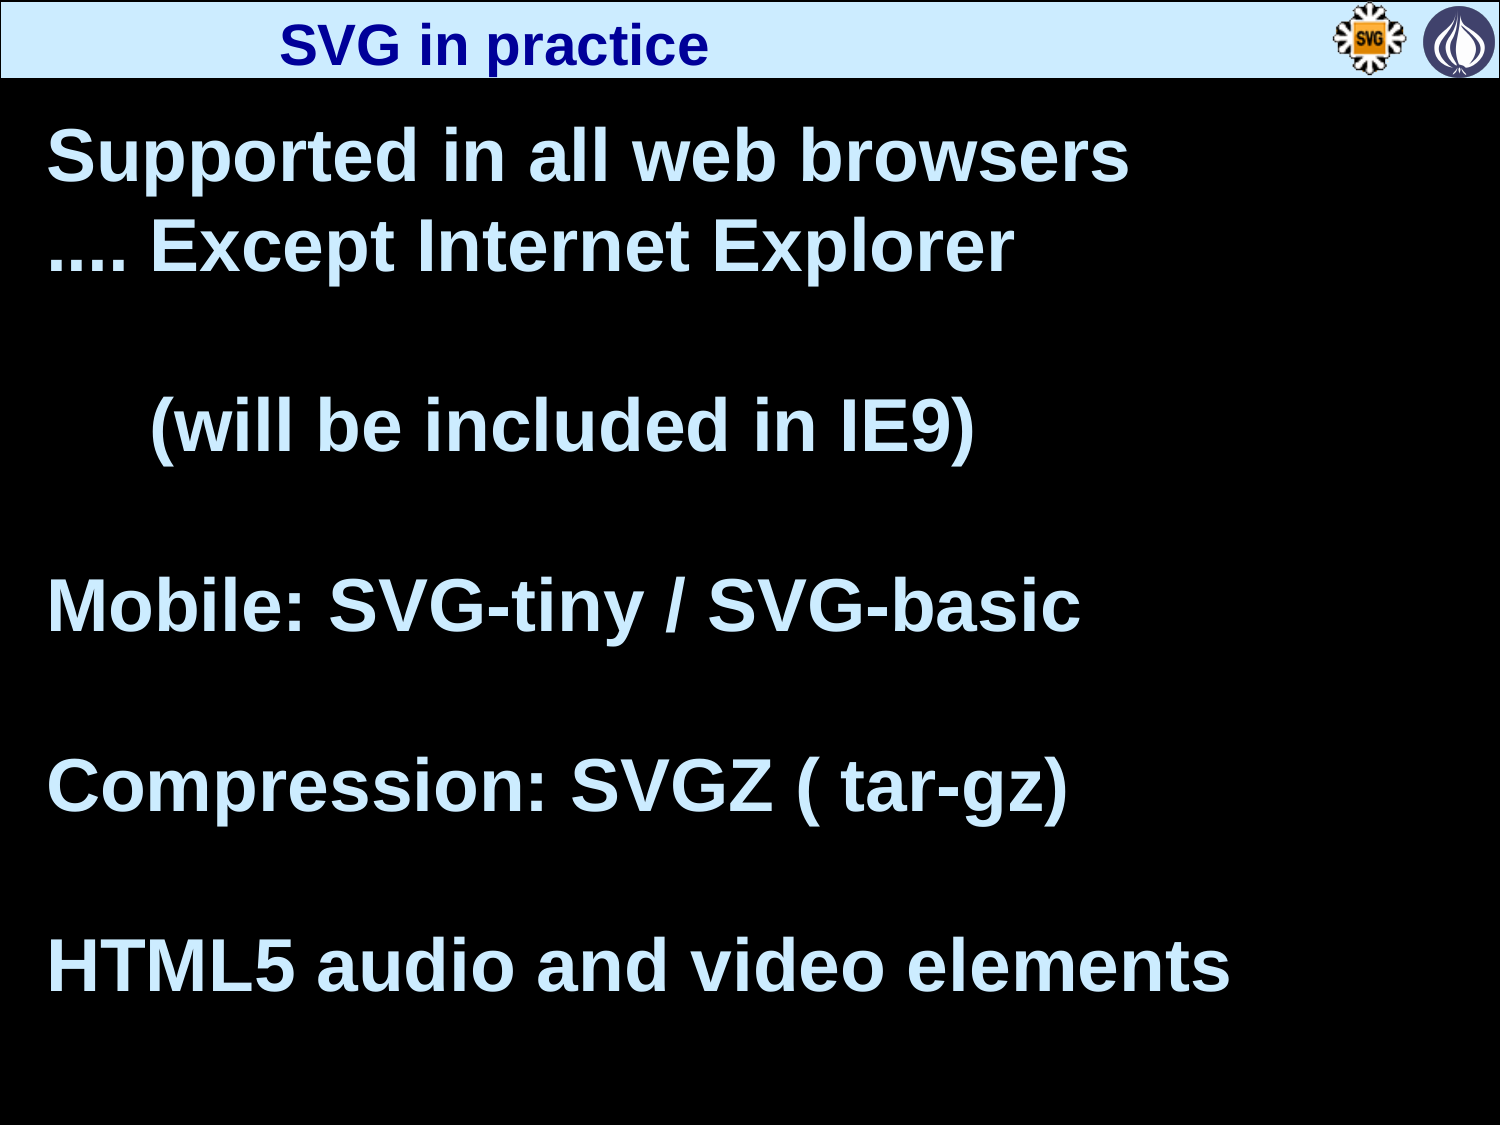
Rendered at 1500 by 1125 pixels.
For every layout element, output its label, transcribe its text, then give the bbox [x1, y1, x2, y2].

text_box [1412, 0, 1500, 79]
text_box [0, 0, 264, 79]
text_box [726, 0, 1328, 79]
picture [1423, 6, 1495, 78]
picture [1328, 0, 1412, 79]
text_box Supported in all web browsers .... Except Internet Explorer (will be included in IE9) Mobile: SVG-tiny / SVG-basic Compression: SVGZ ( tar-gz) HTML5 audio and video elements [31, 99, 1463, 1015]
text_box SVG in practice [264, 0, 726, 85]
